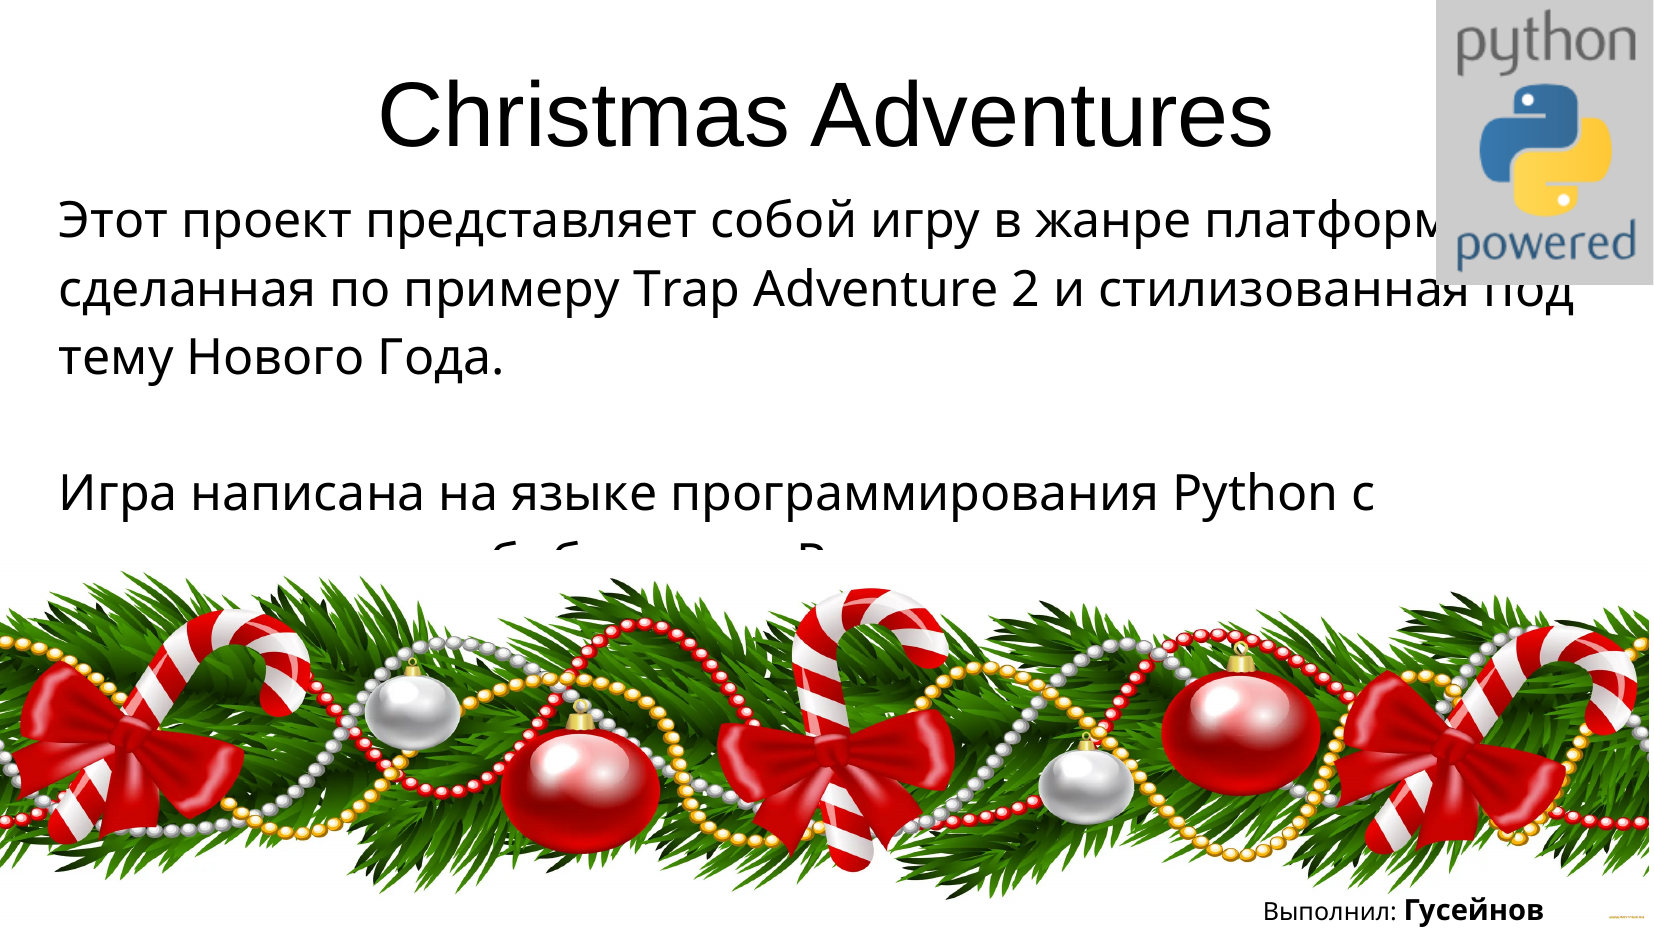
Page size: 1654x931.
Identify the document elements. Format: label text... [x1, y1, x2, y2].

text_box Выполнил: Гусейнов Эльдар [1248, 881, 1654, 931]
title Christmas Adventures [82, 37, 1436, 170]
picture [0, 550, 1649, 920]
picture [1436, 0, 1654, 285]
subtitle Этот проект представляет собой игру в жанре платформер, сделанная по примеру Trap Adventure 2 и стилизованная под тему Нового Года. Игра написана на языке программирования Python с использованием библиотеки Pygame [59, 170, 1619, 550]
